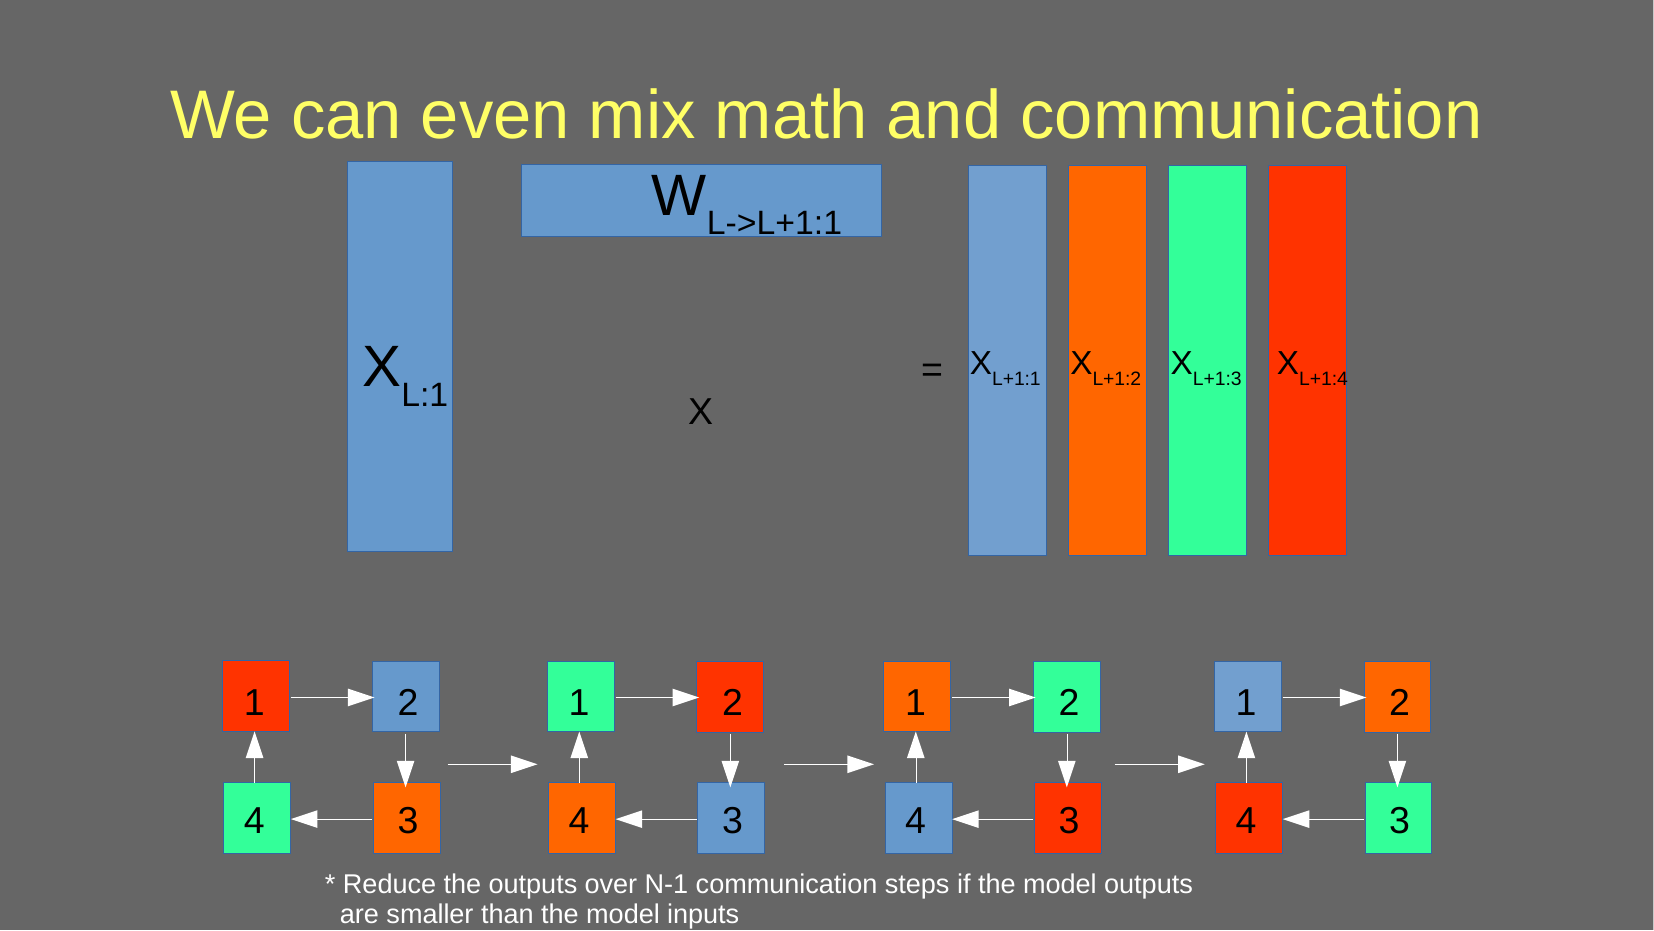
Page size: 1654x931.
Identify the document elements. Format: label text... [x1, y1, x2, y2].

text_box XL+1:3 [1155, 336, 1257, 431]
text_box 2 [707, 674, 758, 731]
text_box [968, 431, 1047, 556]
text_box [521, 164, 637, 237]
text_box [373, 782, 441, 854]
text_box [885, 782, 953, 854]
text_box [968, 165, 1047, 336]
text_box 4 [890, 792, 941, 850]
text_box 3 [707, 792, 758, 850]
text_box [1033, 661, 1101, 733]
text_box 1 [229, 673, 280, 731]
text_box [1268, 165, 1347, 336]
text_box 1 [1220, 674, 1272, 731]
text_box 3 [1374, 792, 1425, 850]
text_box [223, 782, 291, 854]
text_box [1365, 782, 1432, 854]
text_box 2 [1043, 674, 1095, 731]
text_box WL->L+1:1 [637, 155, 857, 250]
title We can even mix math and communication [82, 36, 1571, 193]
text_box X [463, 341, 815, 440]
text_box XL+1:1 [955, 336, 1055, 431]
text_box 3 [1043, 792, 1095, 850]
text_box [1214, 661, 1282, 732]
text_box 4 [229, 792, 280, 849]
text_box 4 [553, 792, 605, 850]
text_box [697, 782, 765, 854]
text_box [1168, 431, 1247, 556]
text_box [883, 661, 951, 732]
text_box [548, 782, 616, 854]
text_box 1 [890, 674, 941, 731]
text_box [1168, 165, 1247, 336]
text_box = [906, 341, 952, 398]
text_box [1068, 165, 1147, 336]
text_box XL:1 [347, 326, 464, 421]
text_box [857, 164, 882, 237]
text_box [696, 661, 764, 733]
text_box 3 [382, 792, 434, 849]
text_box XL+1:4 [1262, 336, 1363, 431]
text_box * Reduce the outputs over N-1 communication steps if the model outputs are smaller than the model inputs [310, 861, 1554, 931]
text_box [547, 661, 615, 732]
text_box [222, 660, 290, 732]
text_box XL+1:2 [1055, 336, 1155, 431]
text_box 2 [1374, 674, 1425, 731]
text_box 4 [1220, 792, 1272, 850]
text_box [1215, 782, 1283, 854]
text_box [1268, 431, 1347, 556]
text_box [347, 421, 453, 552]
text_box [347, 161, 453, 326]
text_box [1068, 431, 1147, 556]
text_box [1364, 661, 1431, 733]
text_box [372, 661, 440, 732]
text_box 1 [553, 674, 605, 731]
text_box 2 [382, 673, 434, 731]
text_box [1034, 782, 1102, 854]
